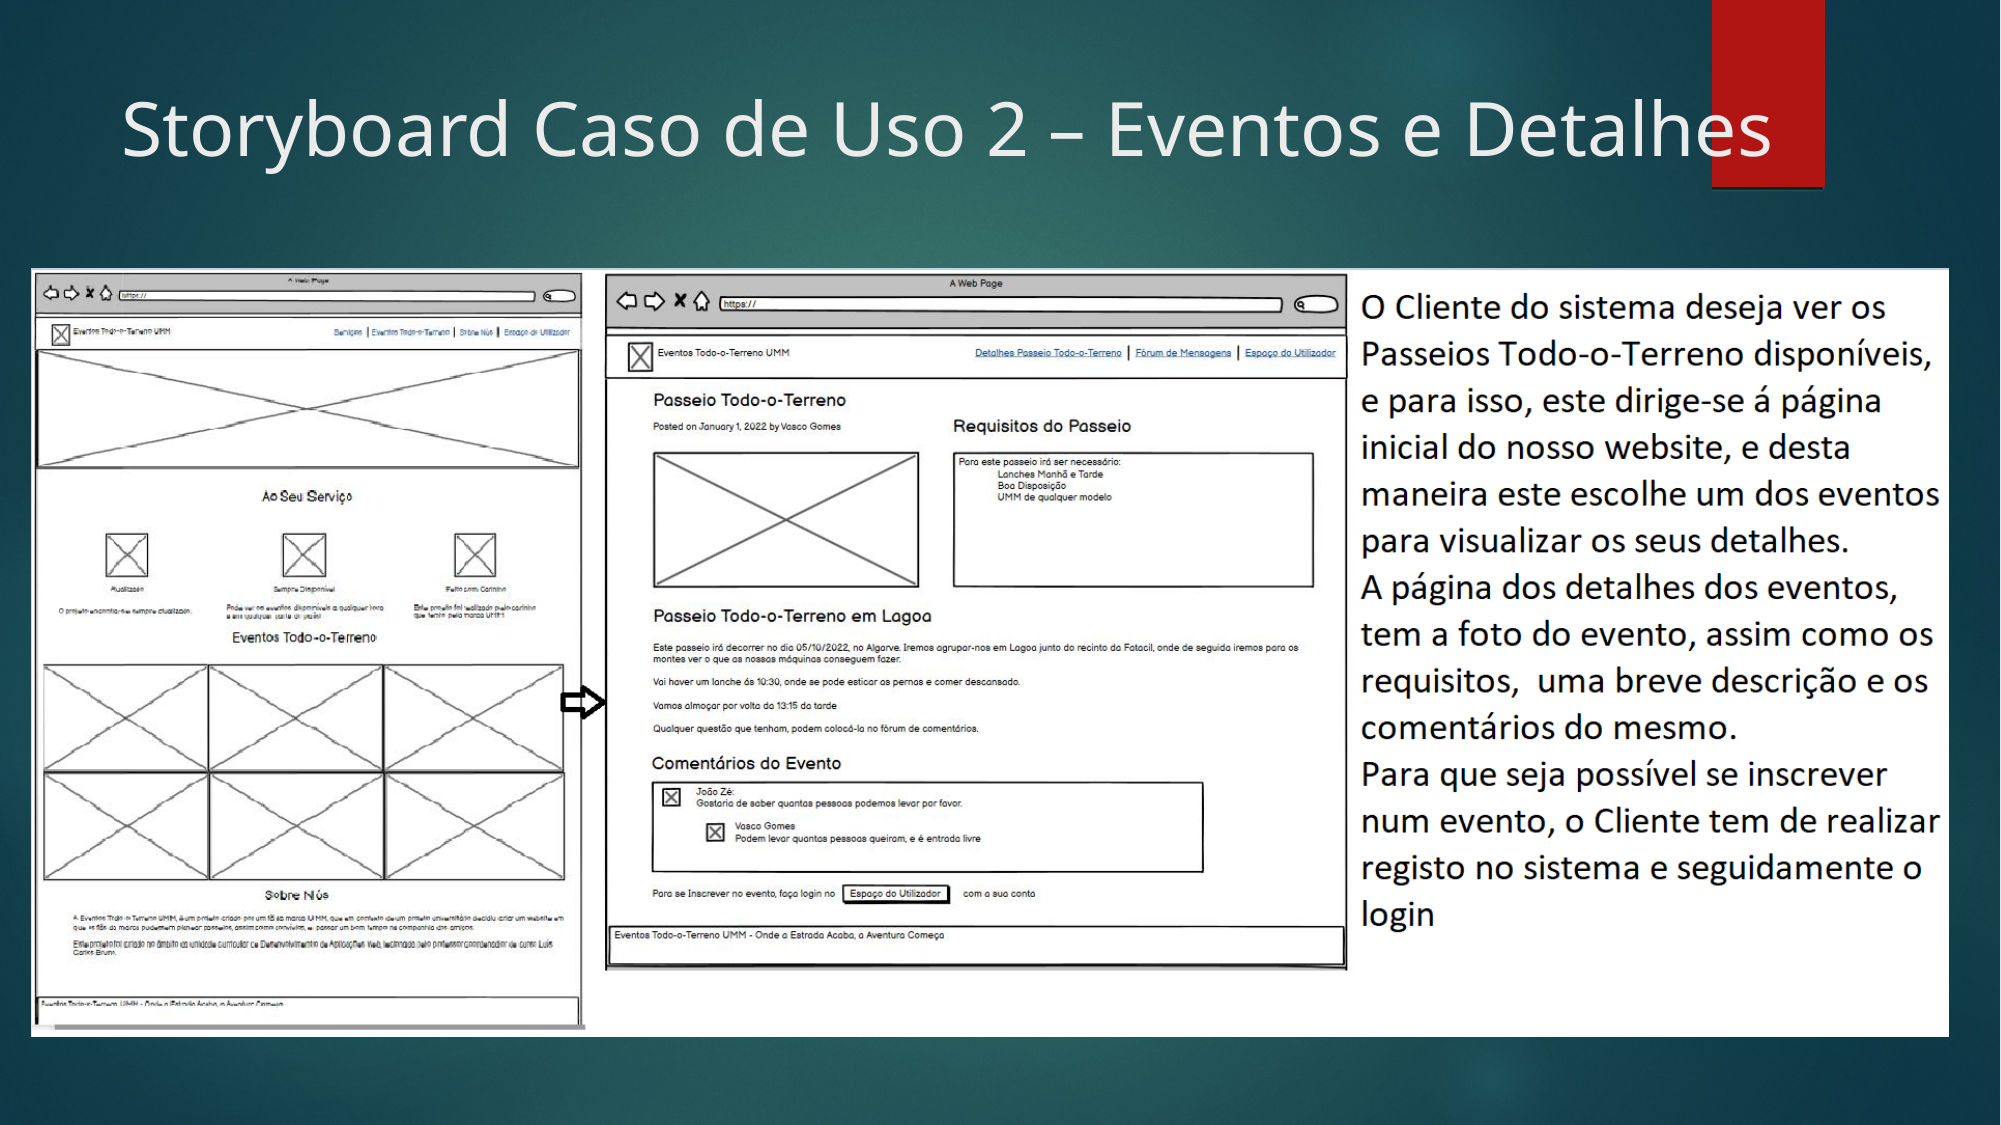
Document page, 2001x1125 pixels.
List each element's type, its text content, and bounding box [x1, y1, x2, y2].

picture [31, 268, 1949, 1037]
title Storyboard Caso de Uso 2 – Eventos e Detalhes [106, 74, 1902, 268]
